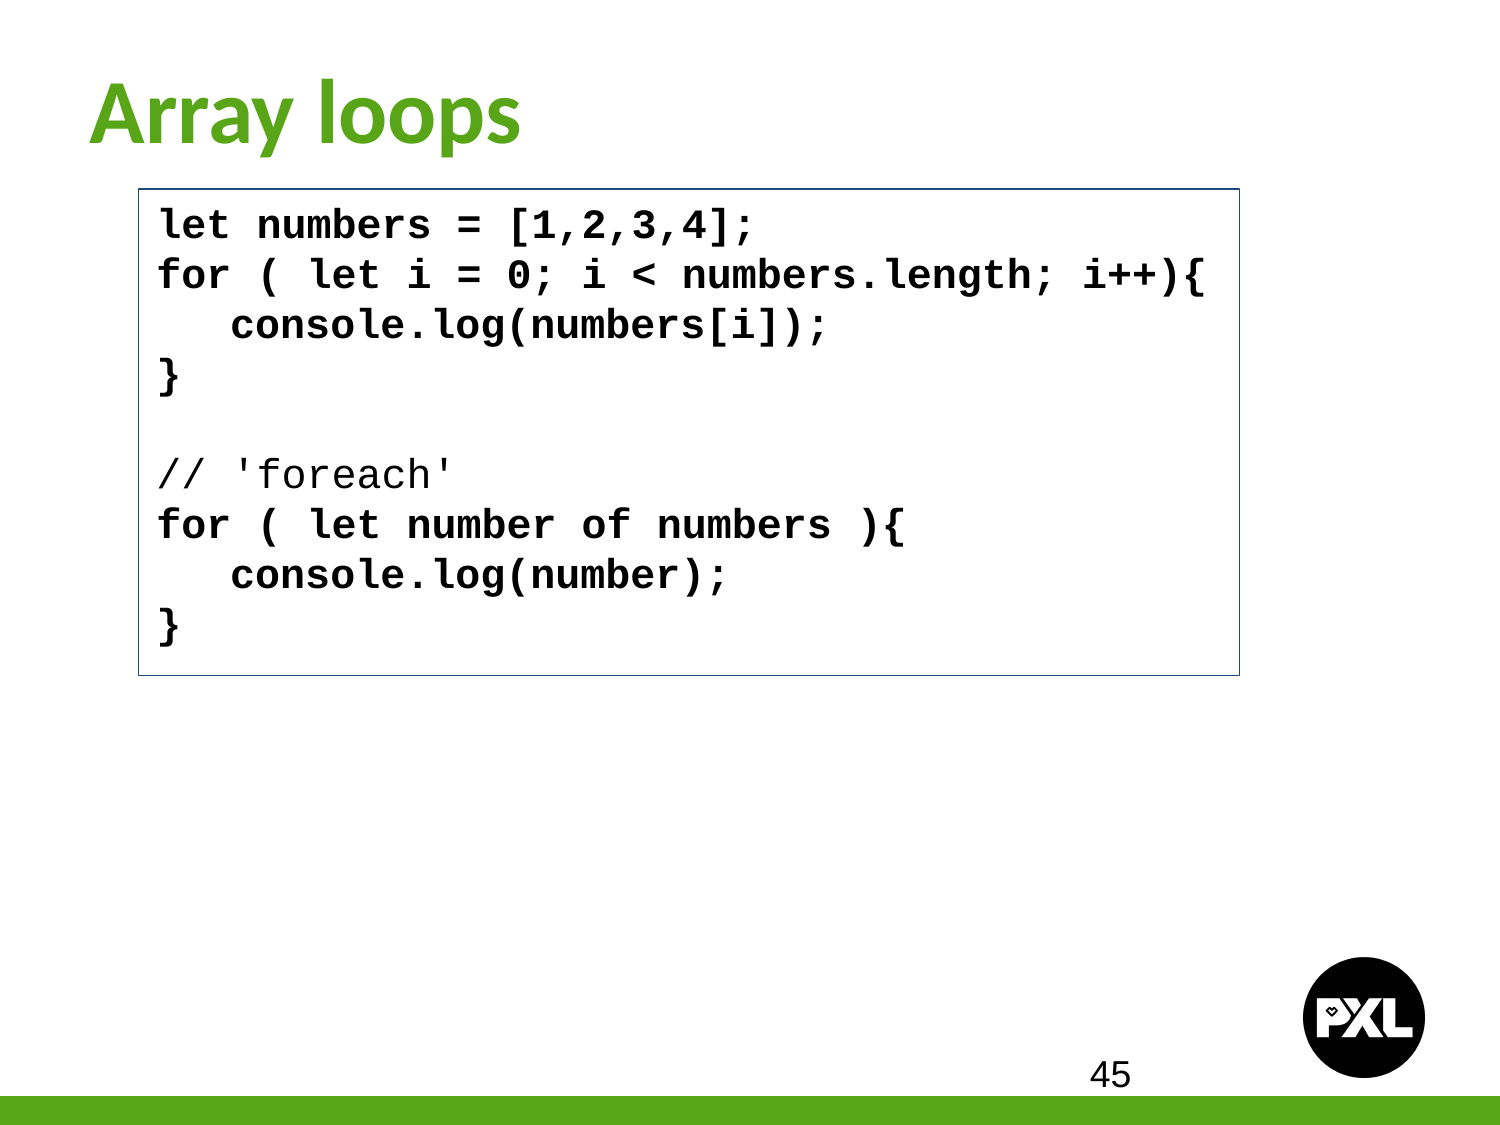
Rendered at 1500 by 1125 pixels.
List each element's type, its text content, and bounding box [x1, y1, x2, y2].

text_box Array loops [75, 45, 1425, 233]
text_box let numbers = [1,2,3,4]; for ( let i = 0; i < numbers.length; i++){ console.log(numbers[i]); } // 'foreach' for ( let number of numbers ){ console.log(number); } [141, 189, 1500, 1125]
text_box let numbers = [1,2,3,4]; for ( let i = 0; i < numbers.length; i++){ console.log(numbers[i]); } // 'foreach' for ( let number of numbers ){ console.log(number); } [141, 190, 1239, 675]
